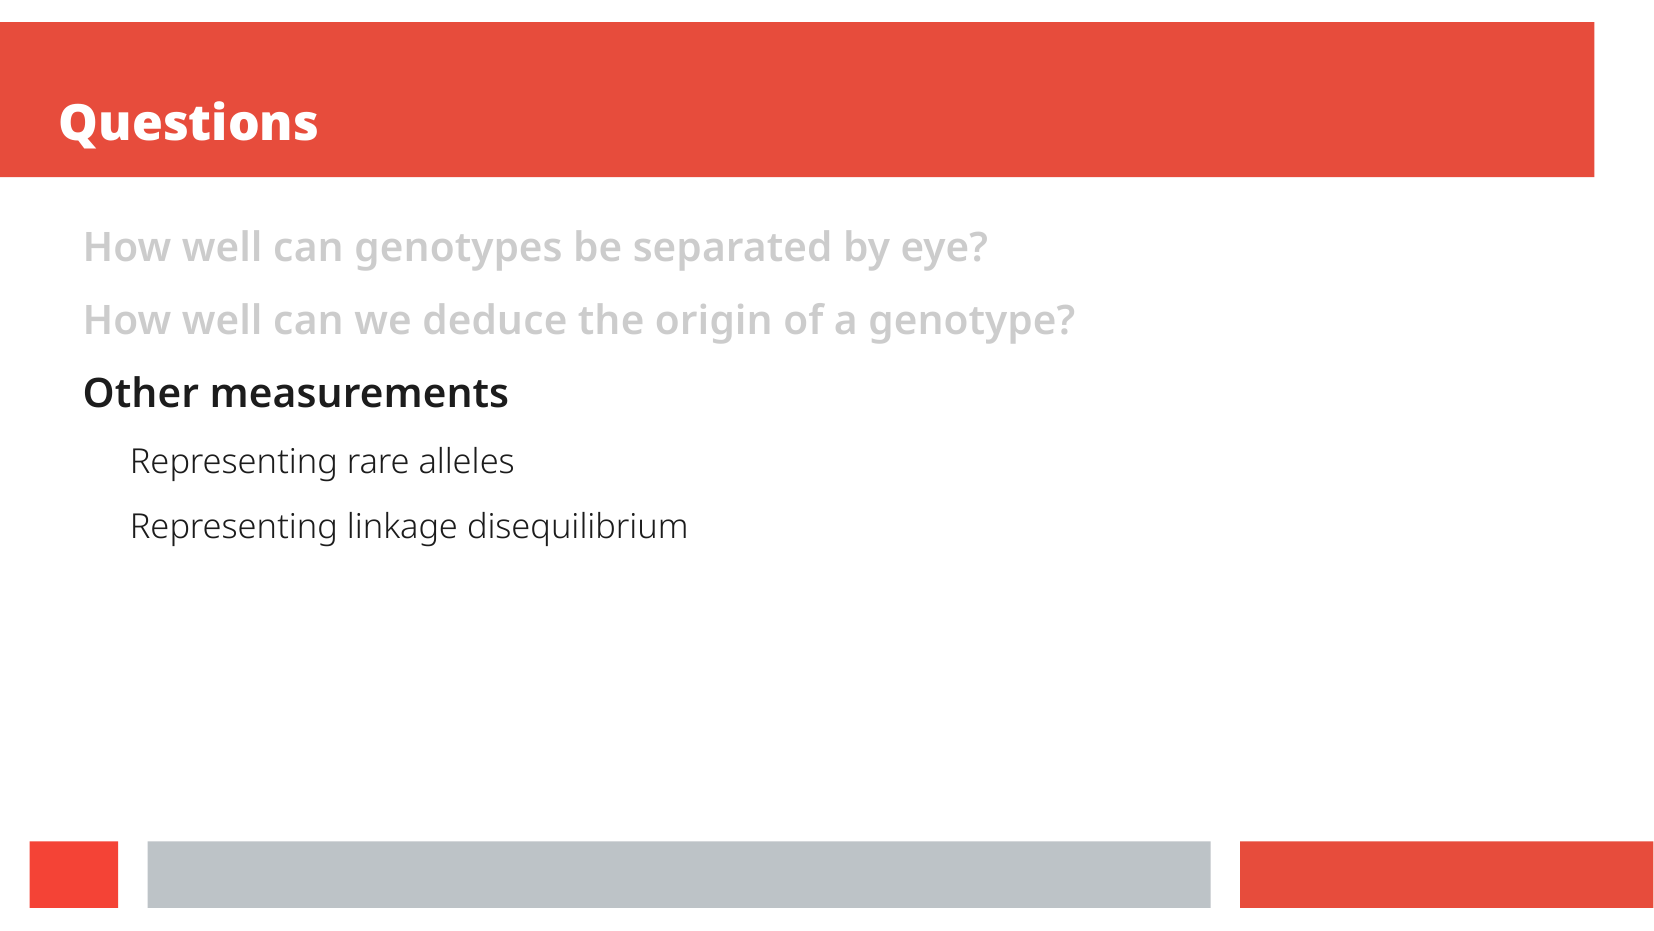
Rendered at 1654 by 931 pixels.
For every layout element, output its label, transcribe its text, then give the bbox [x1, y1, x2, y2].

list How well can genotypes be separated by eye? How well can we deduce the origin of a genotype? Other measurements Representing rare alleles Representing linkage disequilibrium [82, 217, 1571, 758]
title Questions [59, 44, 1595, 156]
